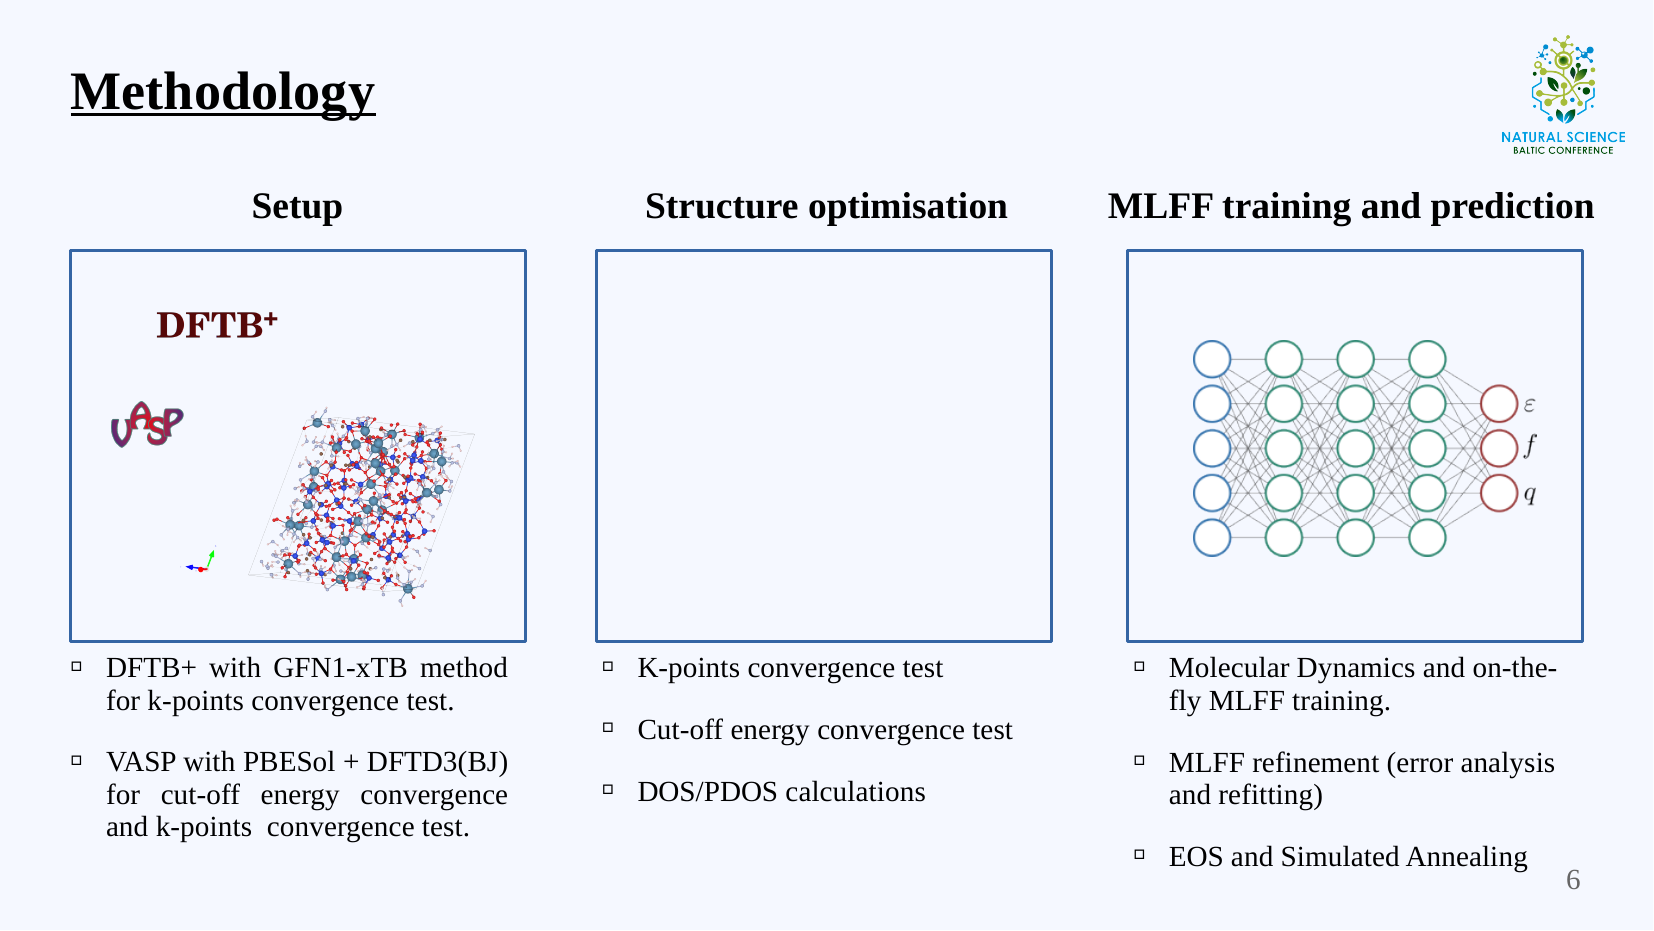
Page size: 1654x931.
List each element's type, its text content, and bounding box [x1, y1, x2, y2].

text_box MLFF training and prediction [1093, 178, 1626, 235]
text_box [1127, 250, 1583, 642]
text_box K-points convergence test Cut-off energy convergence test DOS/PDOS calculations [587, 644, 1062, 849]
picture [1502, 35, 1625, 154]
text_box Structure optimisation [630, 178, 1031, 276]
text_box [596, 250, 1052, 642]
picture [1193, 340, 1537, 557]
text_box [70, 250, 526, 642]
title Methodology [70, 41, 1502, 142]
text_box DFTB+ with GFN1-xTB method for k-points convergence test. VASP with PBESol + DFTD3(BJ) for cut-off energy convergence and k-points convergence test. [55, 644, 524, 904]
text_box Setup [236, 178, 364, 235]
text_box Molecular Dynamics and on-the-fly MLFF training. MLFF refinement (error analysis and refitting) EOS and Simulated Annealing [1118, 644, 1593, 880]
picture [154, 297, 280, 352]
